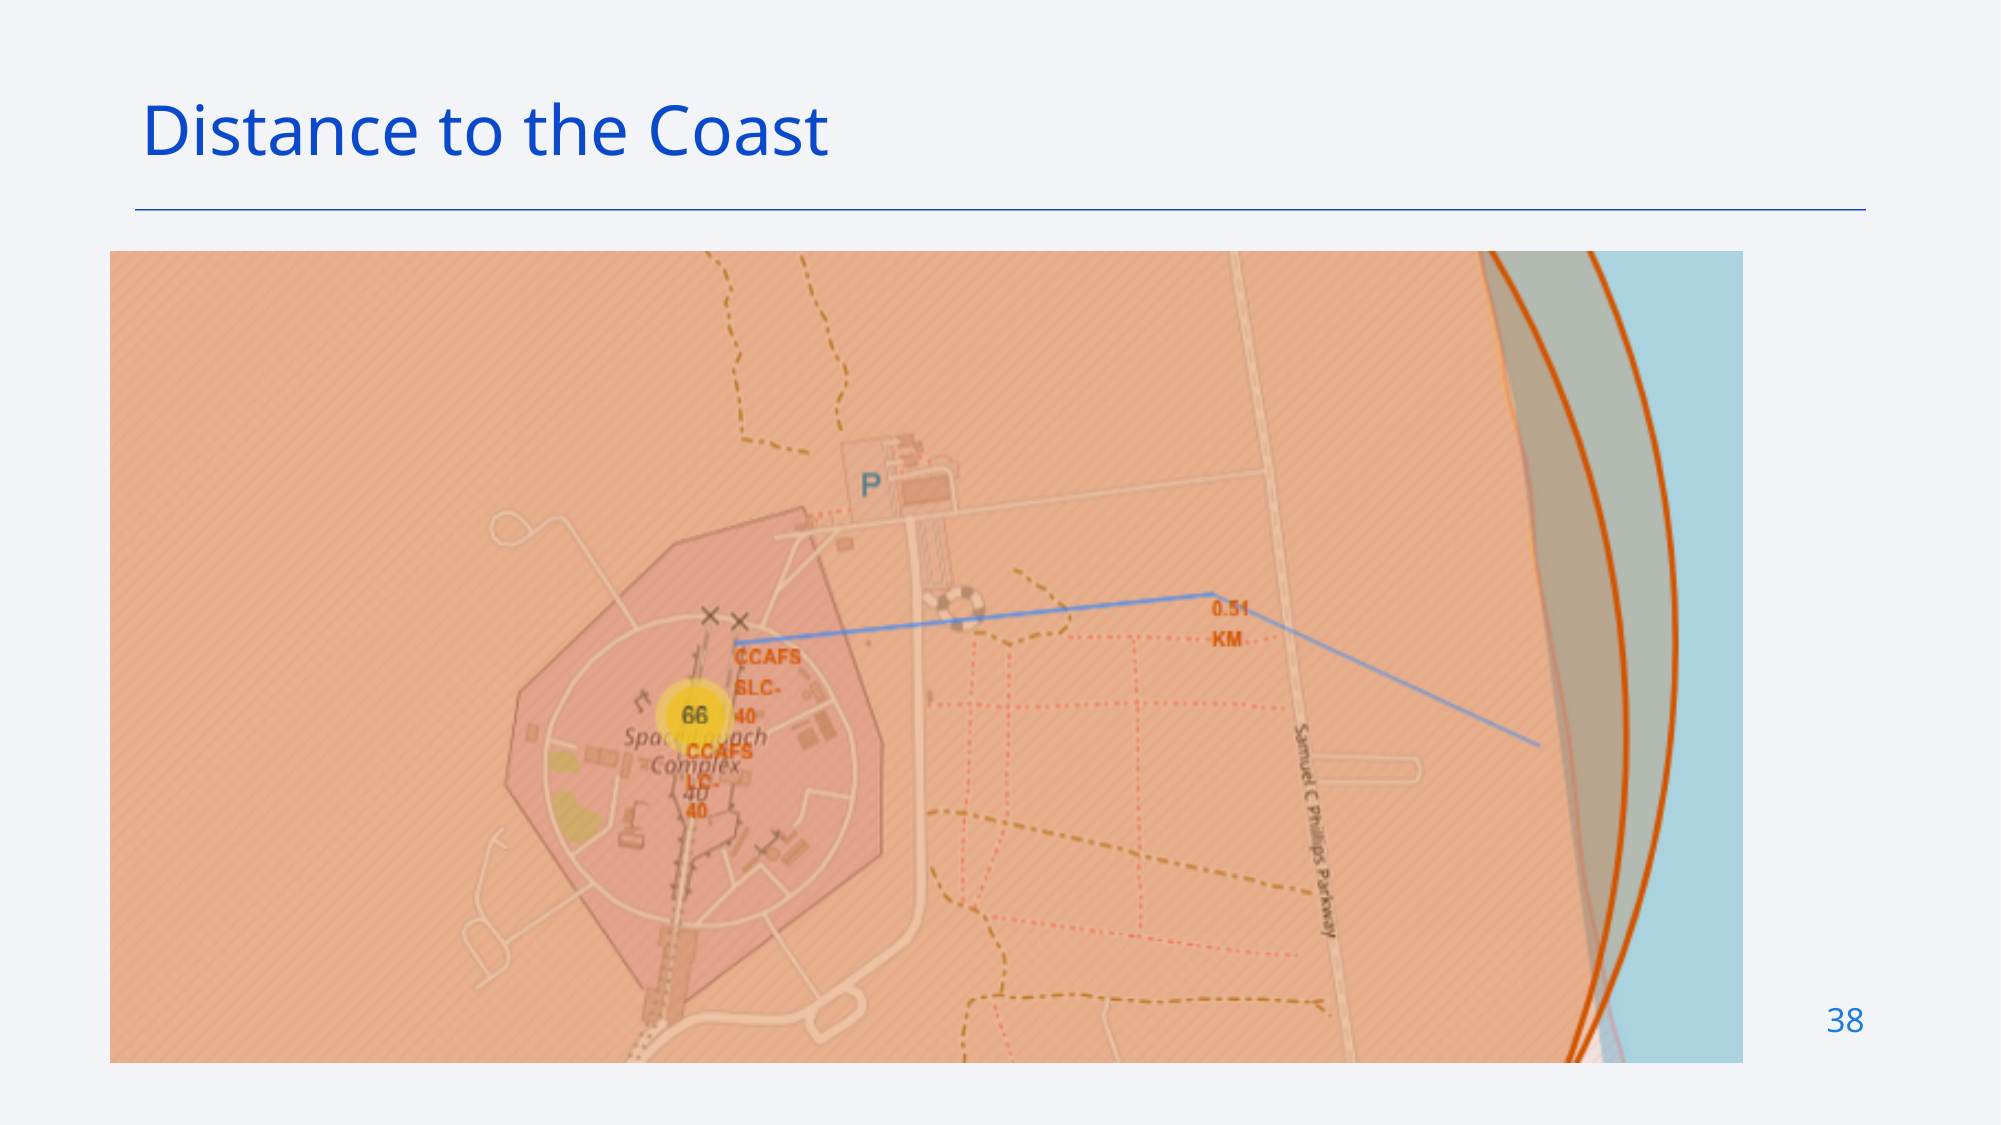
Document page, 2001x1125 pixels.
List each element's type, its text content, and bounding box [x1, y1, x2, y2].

picture [0, 0, 2001, 1125]
text_box Distance to the Coast [126, 88, 1852, 179]
